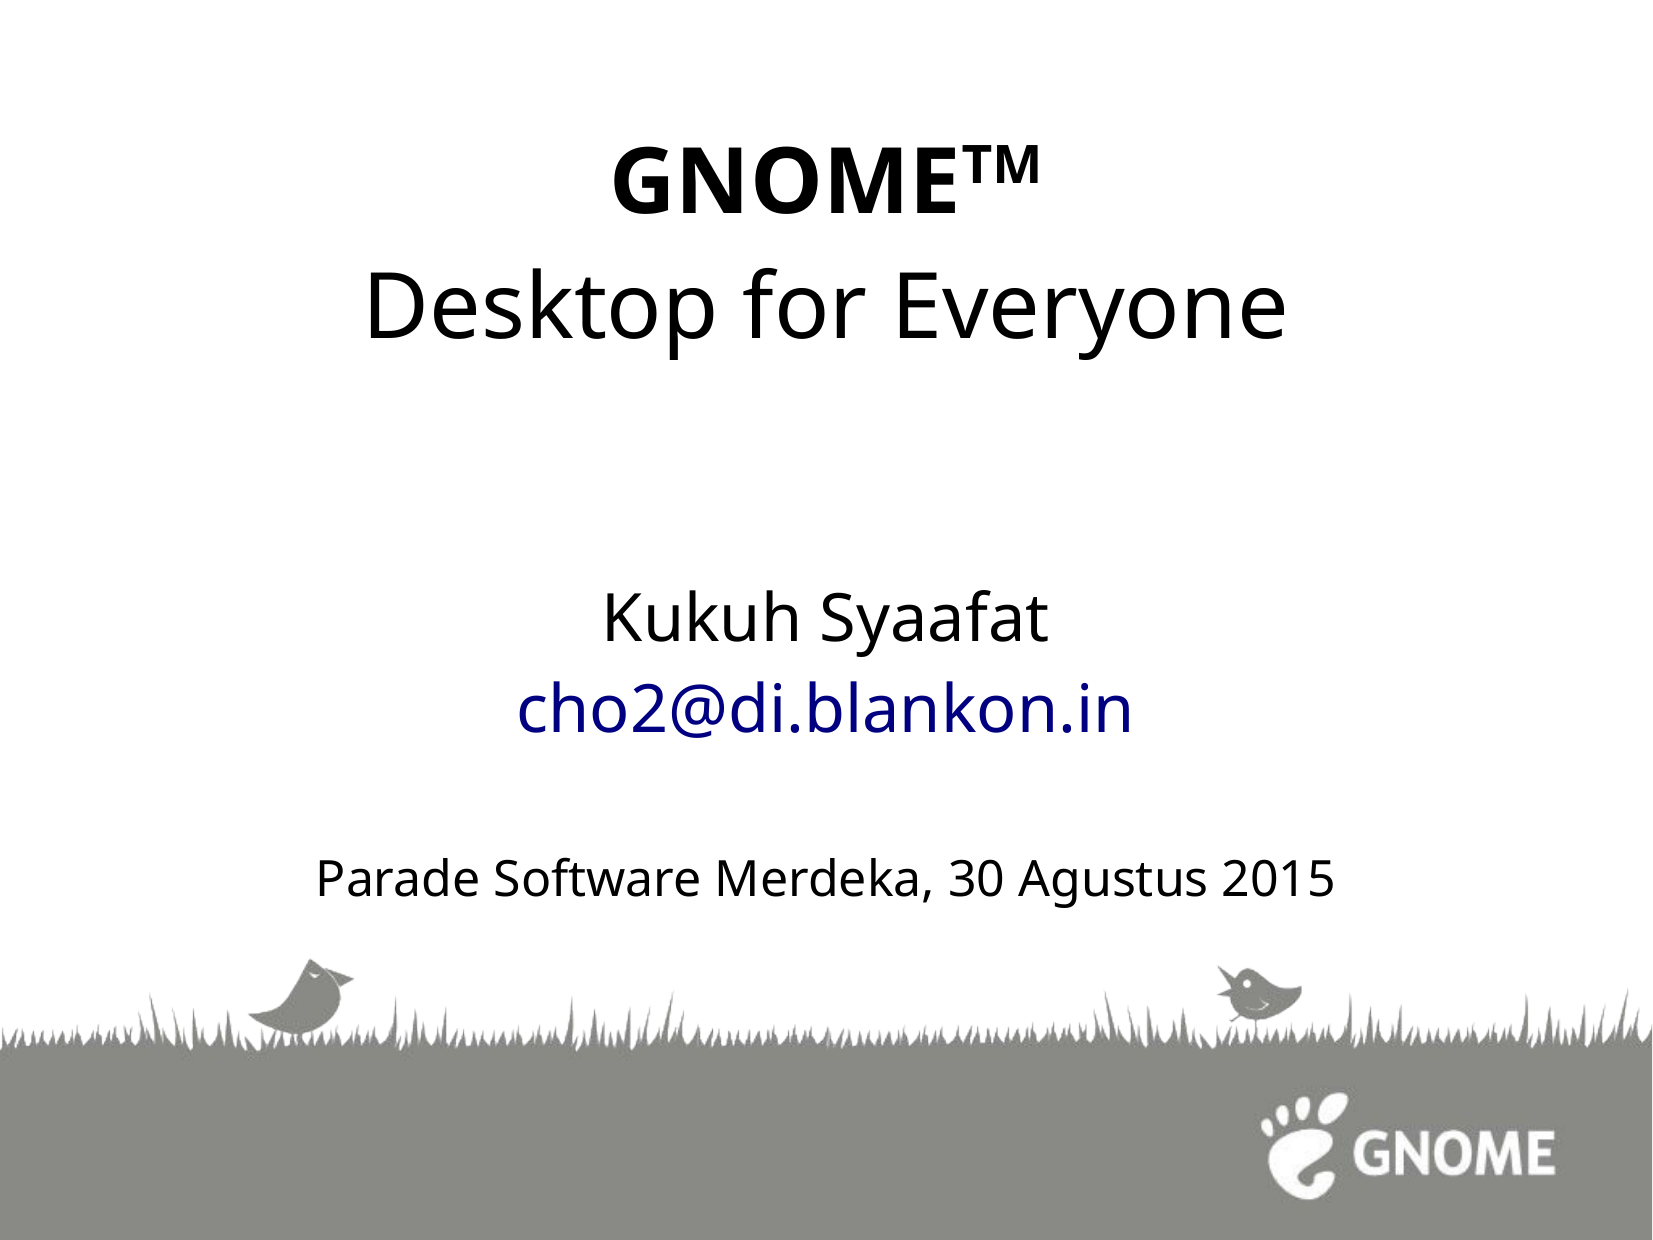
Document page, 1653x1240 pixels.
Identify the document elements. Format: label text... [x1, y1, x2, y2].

picture [0, 0, 1653, 1240]
title GNOMETM Desktop for Everyone Kukuh Syaafat cho2@di.blankon.in Parade Software Merdeka, 30 Agustus 2015 [68, 115, 1584, 912]
